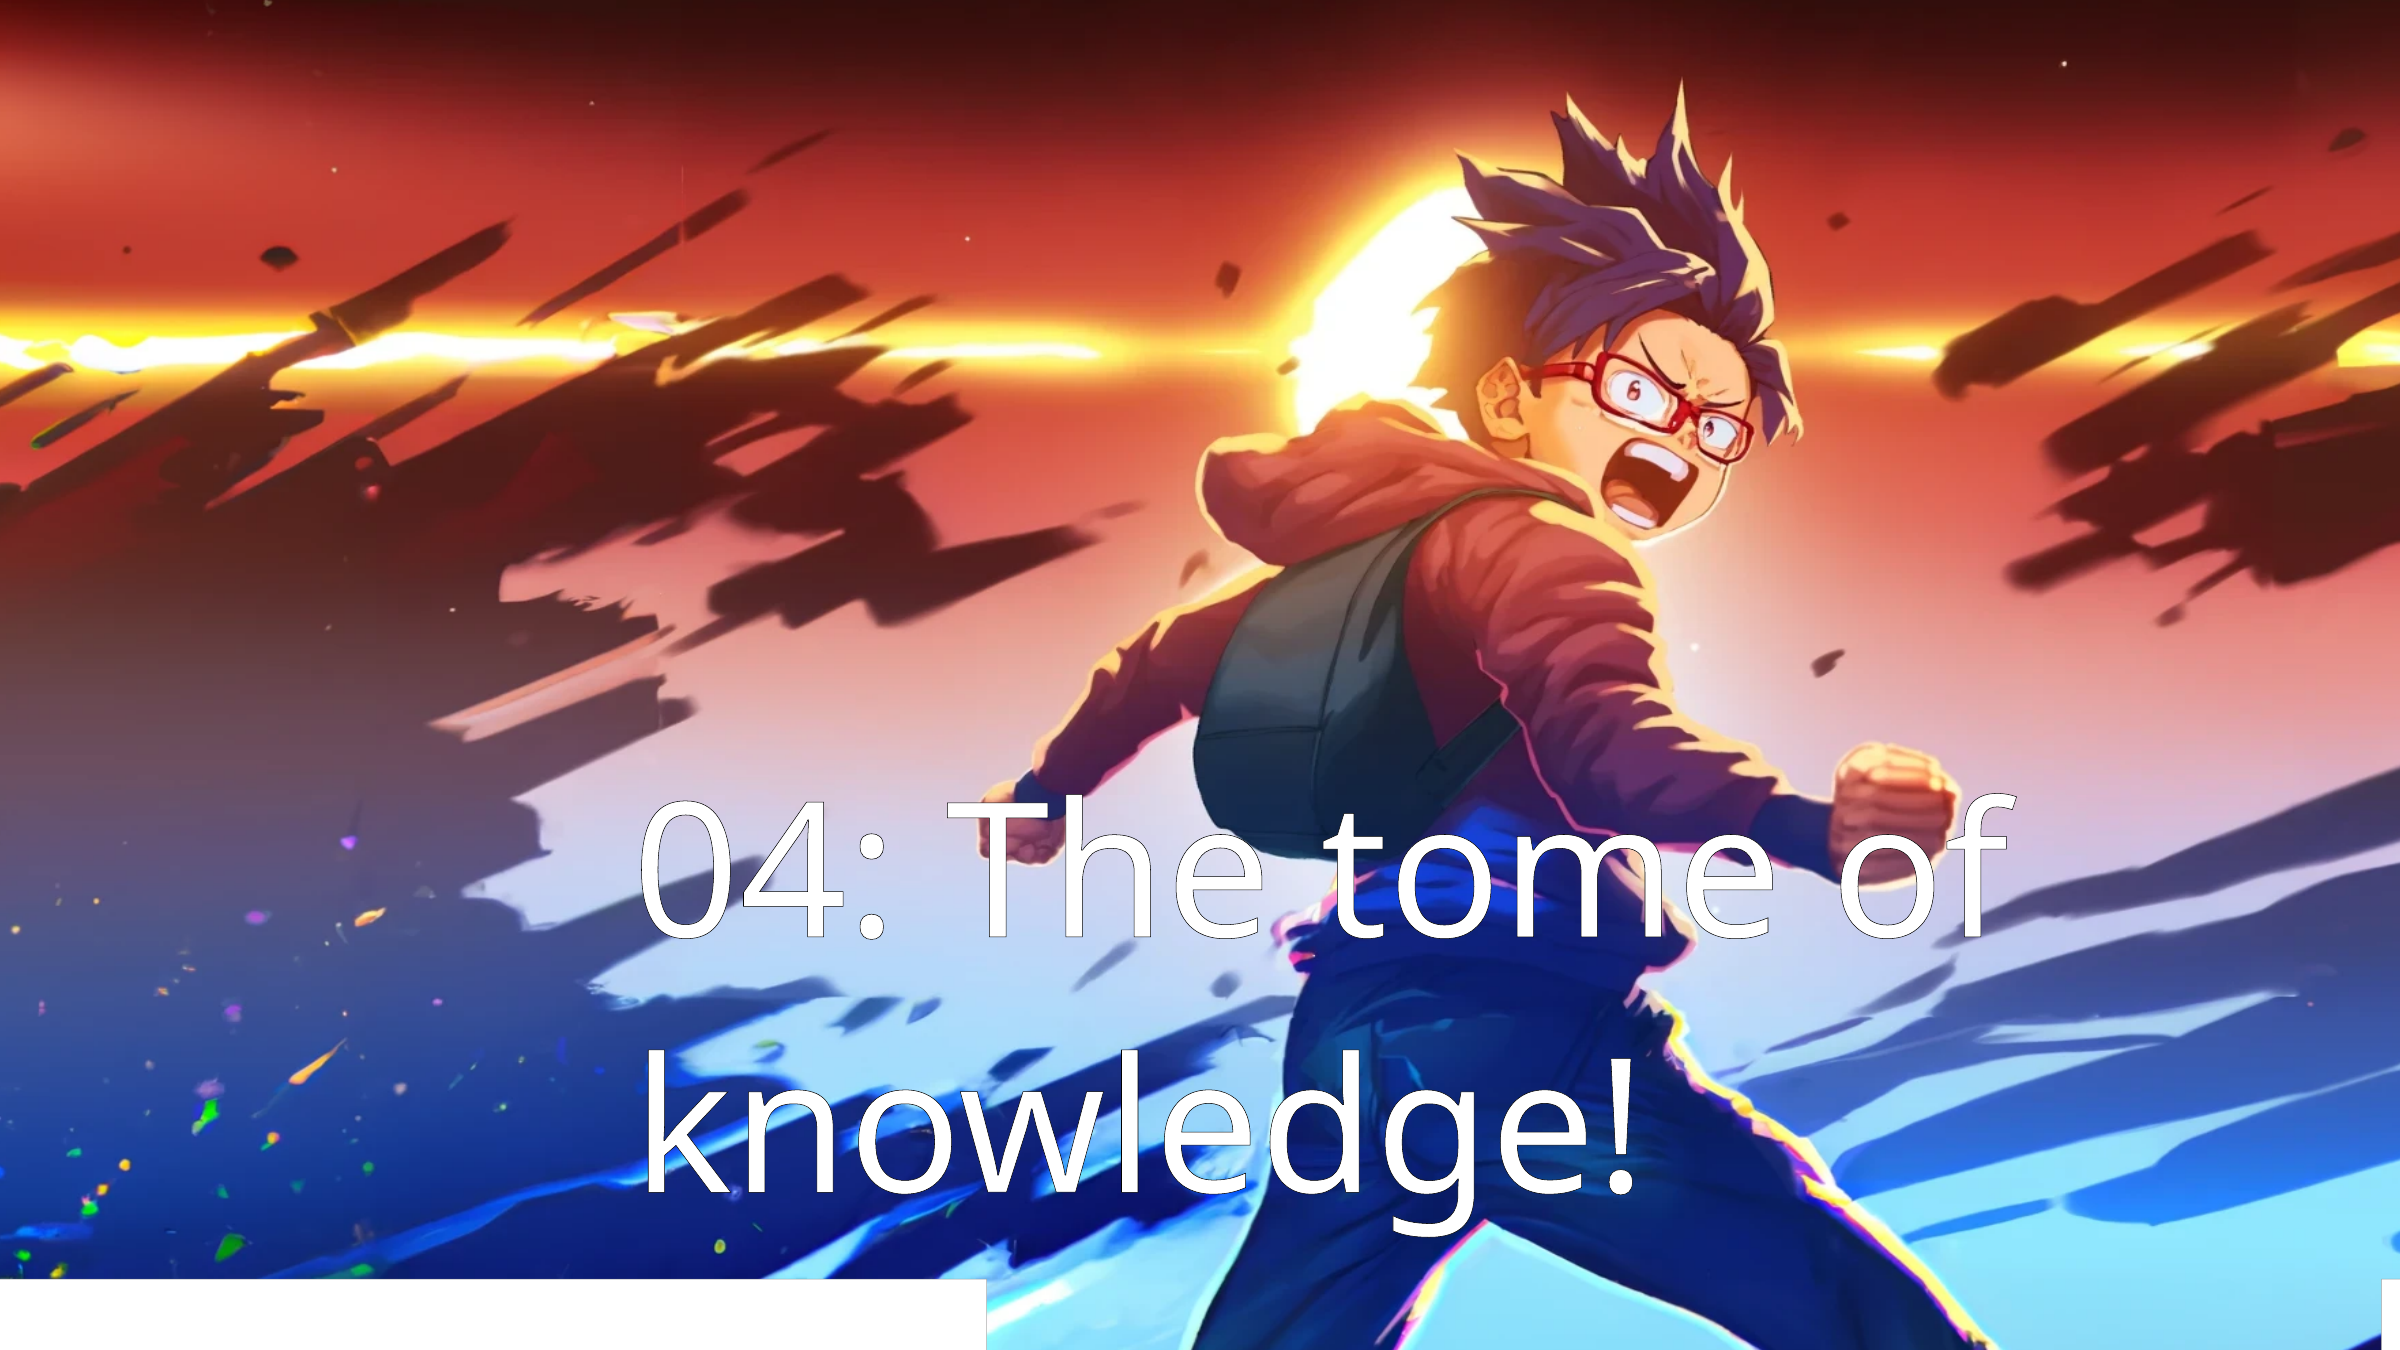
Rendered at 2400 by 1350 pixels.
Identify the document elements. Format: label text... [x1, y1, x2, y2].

picture [0, 0, 2400, 1350]
text_box 04: The tome of knowledge! [617, 728, 2400, 1202]
